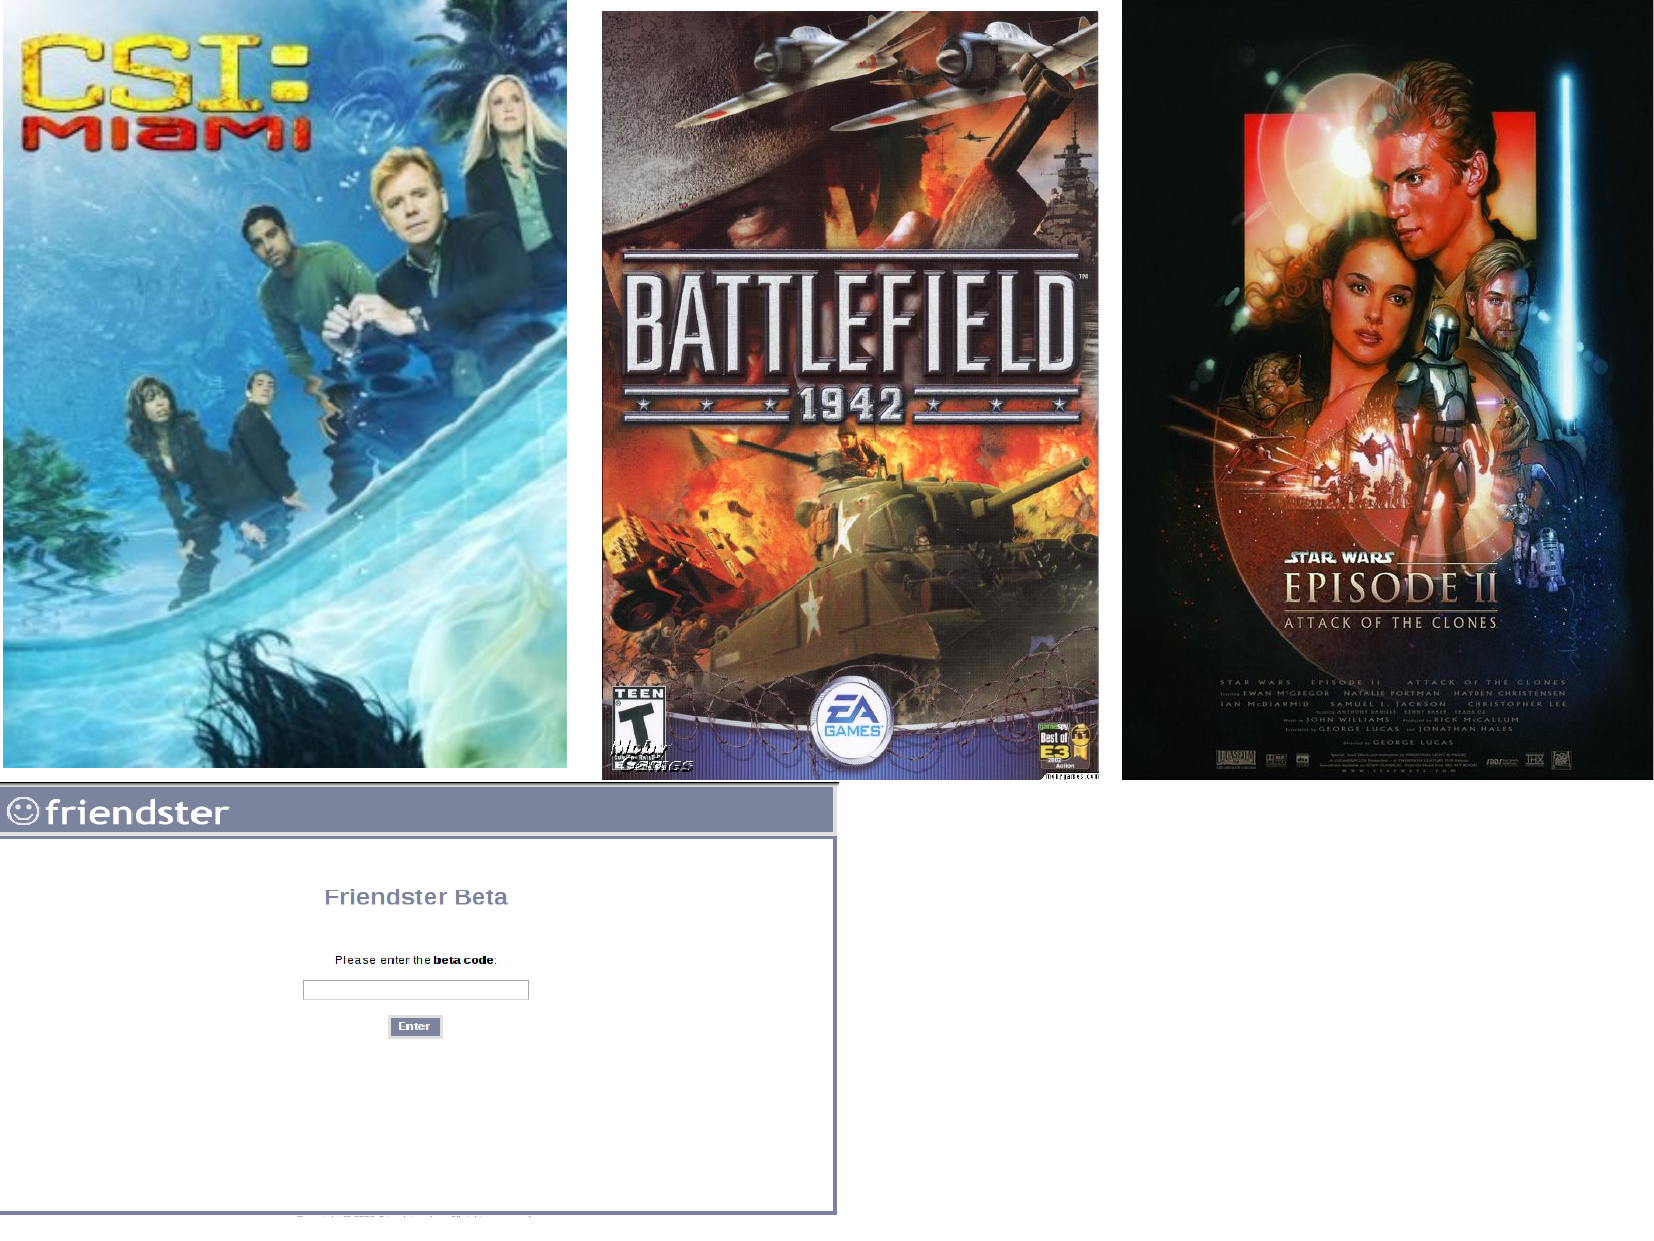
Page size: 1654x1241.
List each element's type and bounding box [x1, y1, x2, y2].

picture [0, 782, 839, 1217]
picture [602, 11, 1099, 780]
picture [3, 0, 567, 768]
picture [1122, 0, 1654, 780]
